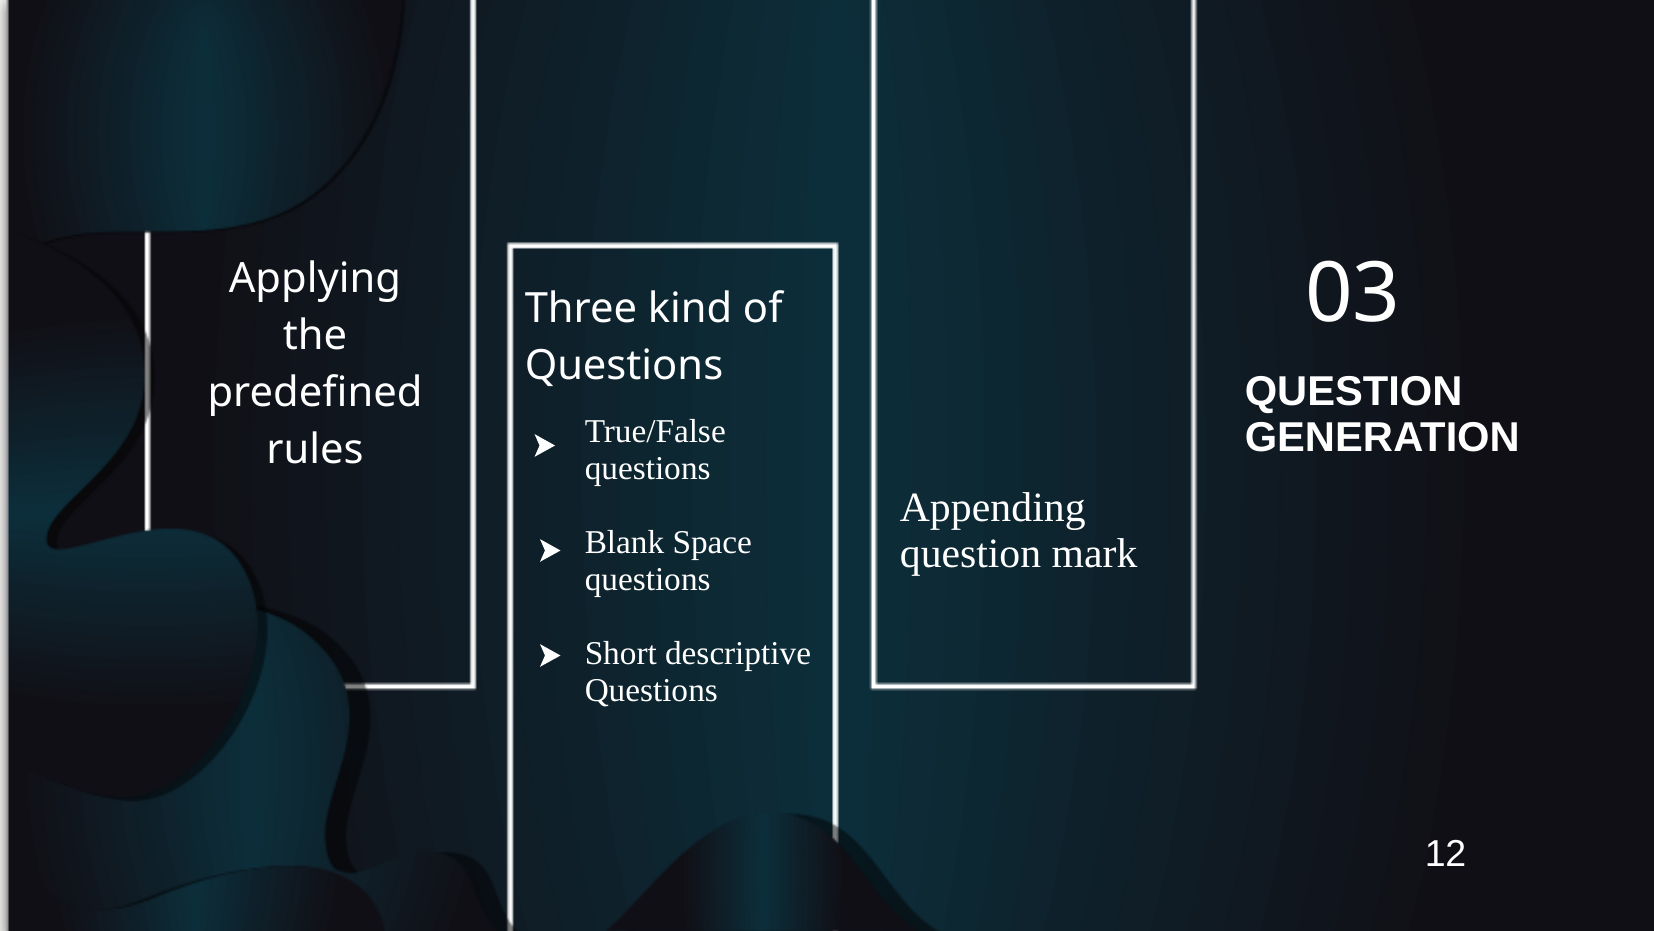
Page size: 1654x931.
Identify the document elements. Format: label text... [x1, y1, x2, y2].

text_box [540, 539, 561, 562]
text_box [540, 644, 561, 667]
text_box QUESTION GENERATION [1230, 360, 1546, 468]
title 03 [995, 268, 1654, 346]
text_box 12 [1410, 825, 1576, 882]
picture [0, 0, 1654, 931]
text_box Applying the predefined rules [180, 240, 451, 744]
text_box True/False questions Blank Space questions Short descriptive Questions [570, 405, 841, 721]
text_box Three kind of Questions [510, 270, 826, 391]
text_box Appending question mark [885, 476, 1227, 871]
text_box [534, 434, 556, 457]
